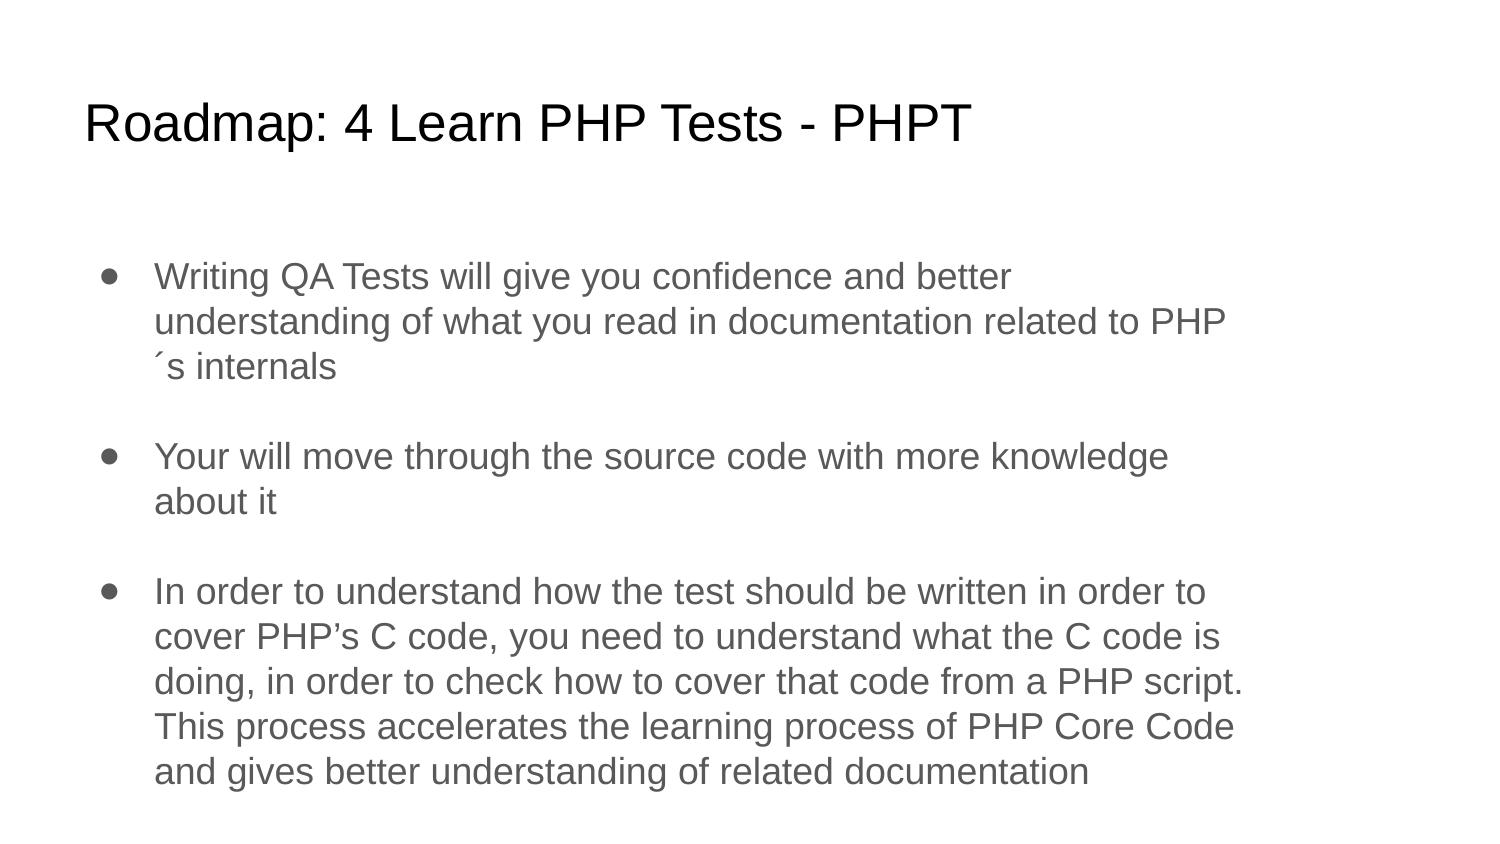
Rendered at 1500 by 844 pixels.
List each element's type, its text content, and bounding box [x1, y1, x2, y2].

title Roadmap: 4 Learn PHP Tests - PHPT [69, 72, 1468, 167]
text_box Writing QA Tests will give you confidence and better understanding of what you read in documentation related to PHP´s internals Your will move through the source code with more knowledge about it In order to understand how the test should be written in order to cover PHP’s C code, you need to understand what the C code is doing, in order to check how to cover that code from a PHP script. This process accelerates the learning process of PHP Core Code and gives better understanding of related documentation [64, 236, 1264, 807]
